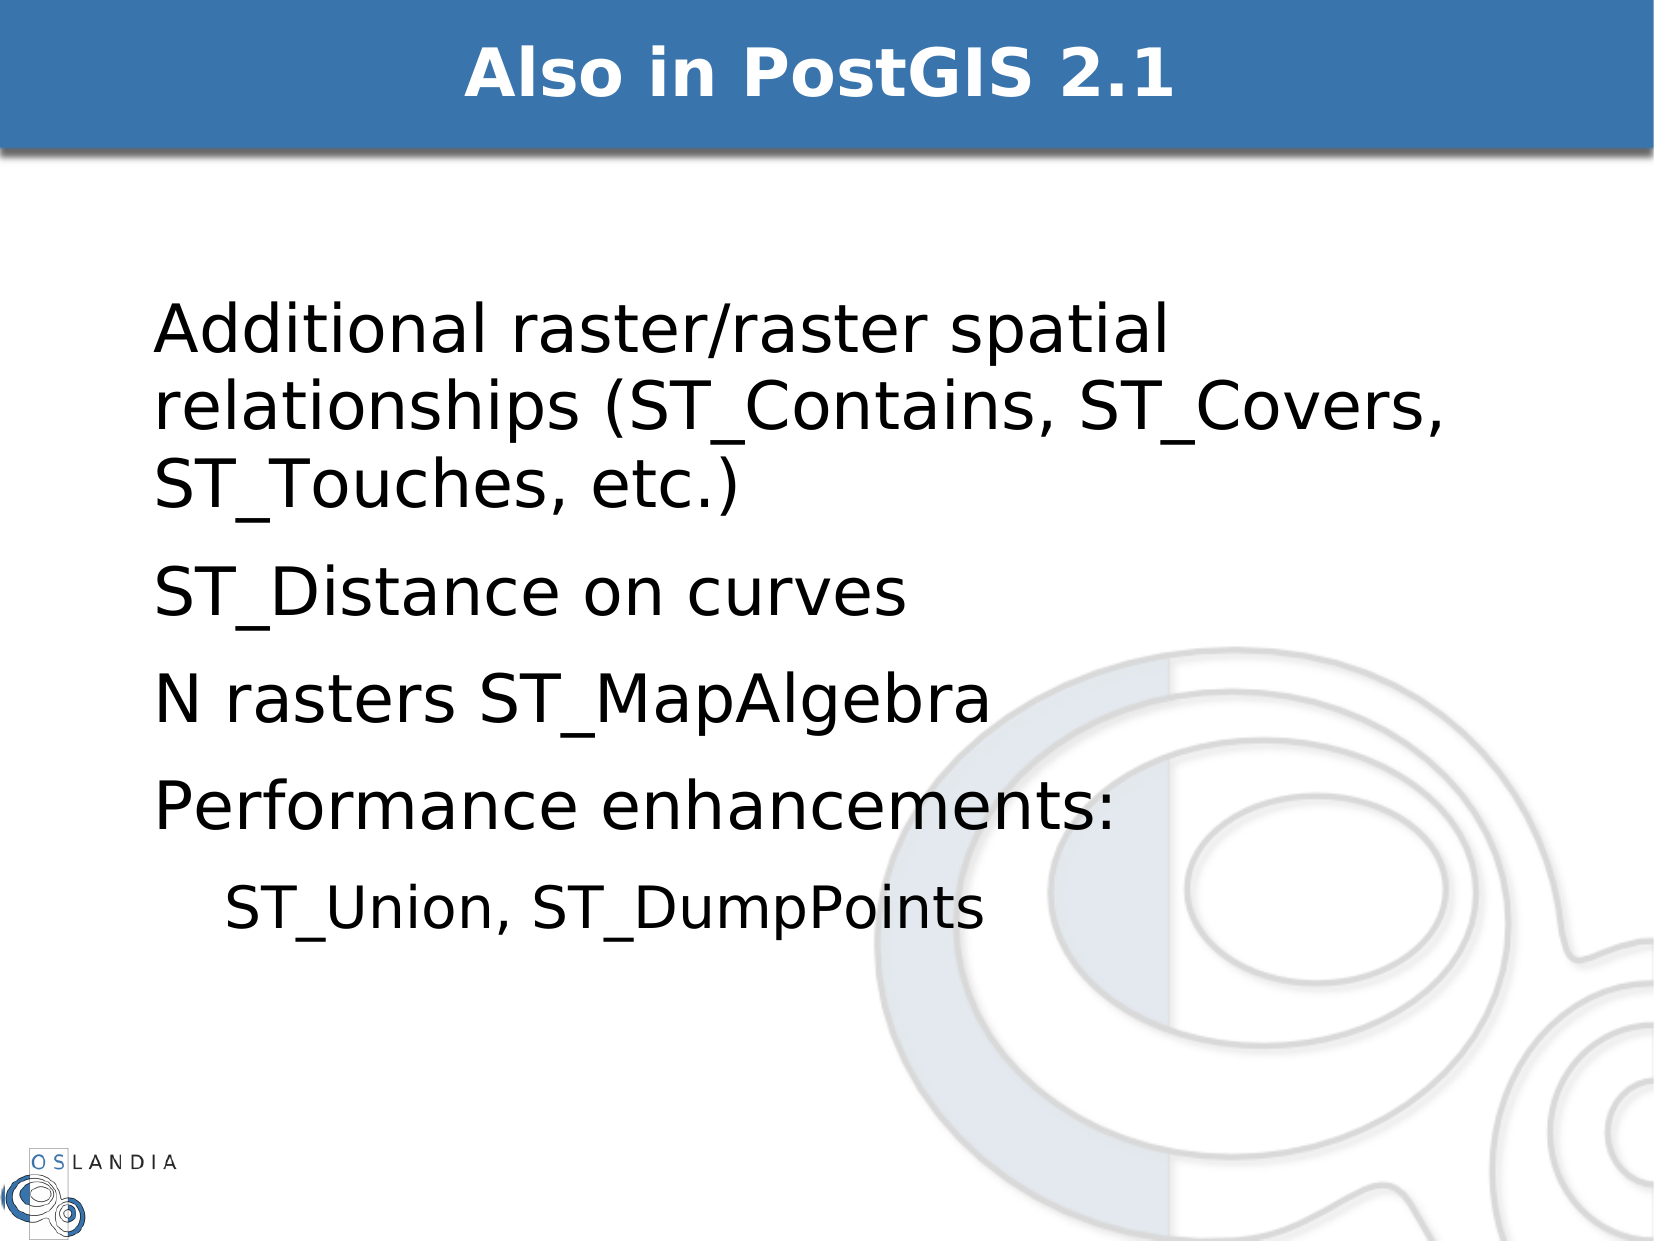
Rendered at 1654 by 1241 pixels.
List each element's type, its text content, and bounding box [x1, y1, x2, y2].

title Also in PostGIS 2.1 [76, 0, 1565, 148]
picture [0, 0, 1654, 1241]
list Additional raster/raster spatial relationships (ST_Contains, ST_Covers, ST_Touches, etc.) ST_Distance on curves N rasters ST_MapAlgebra Performance enhancements: ST_Union, ST_DumpPoints [82, 290, 1571, 1109]
